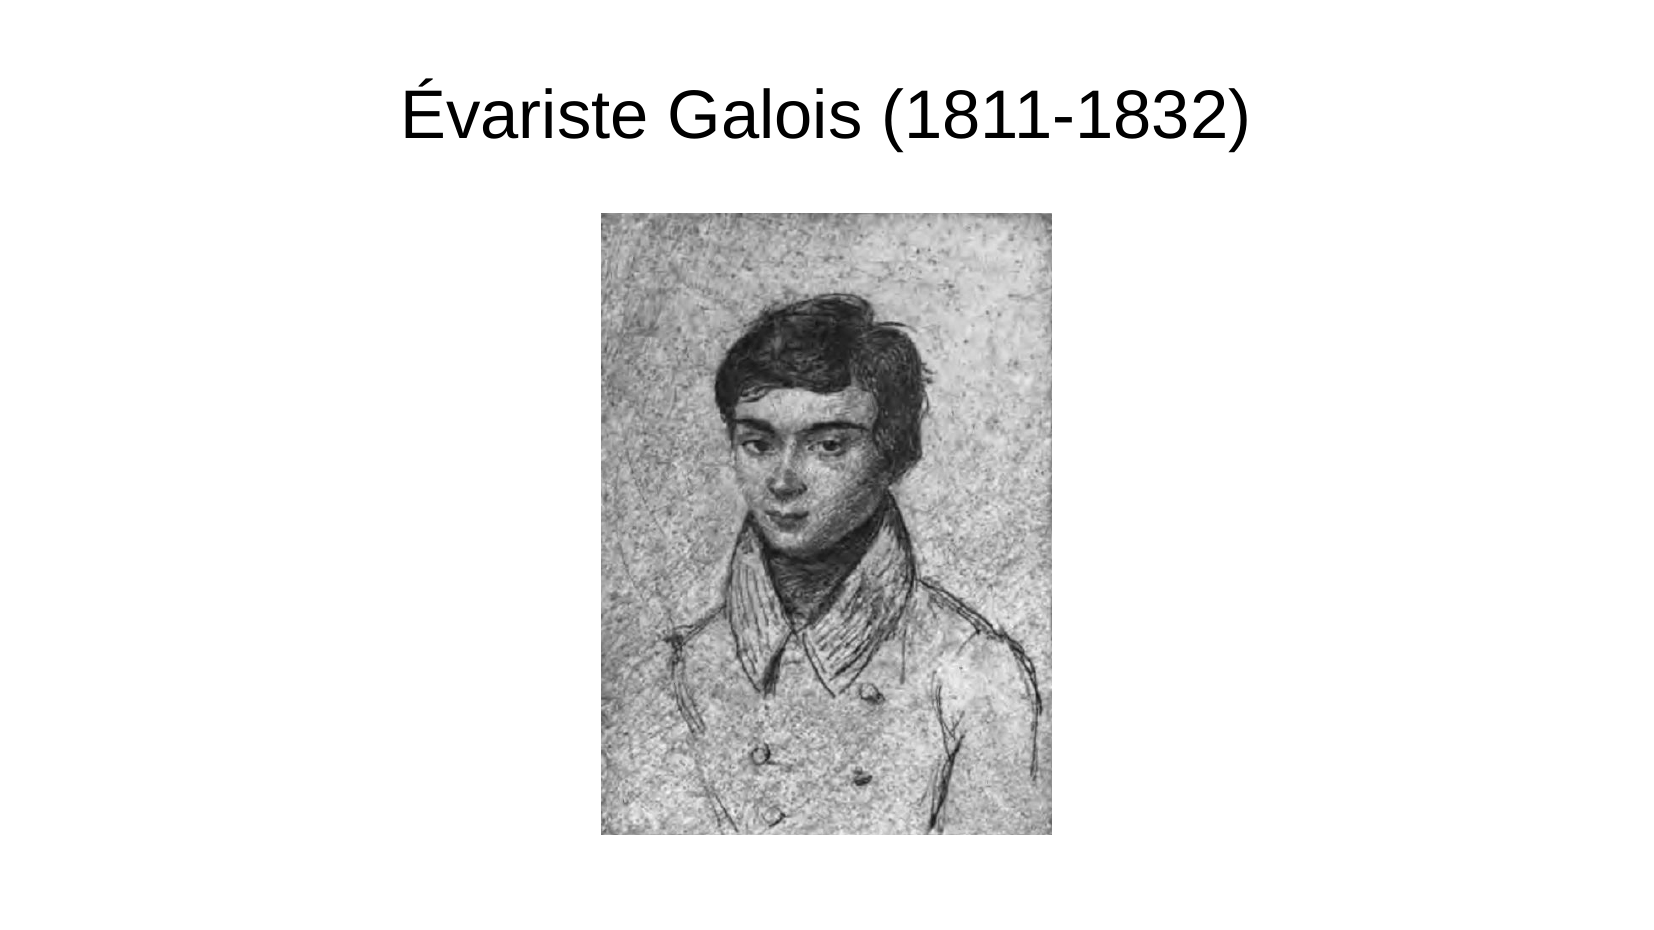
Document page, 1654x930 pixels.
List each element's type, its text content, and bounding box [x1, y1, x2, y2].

picture [601, 213, 1052, 835]
title Évariste Galois (1811-1832) [82, 36, 1571, 193]
